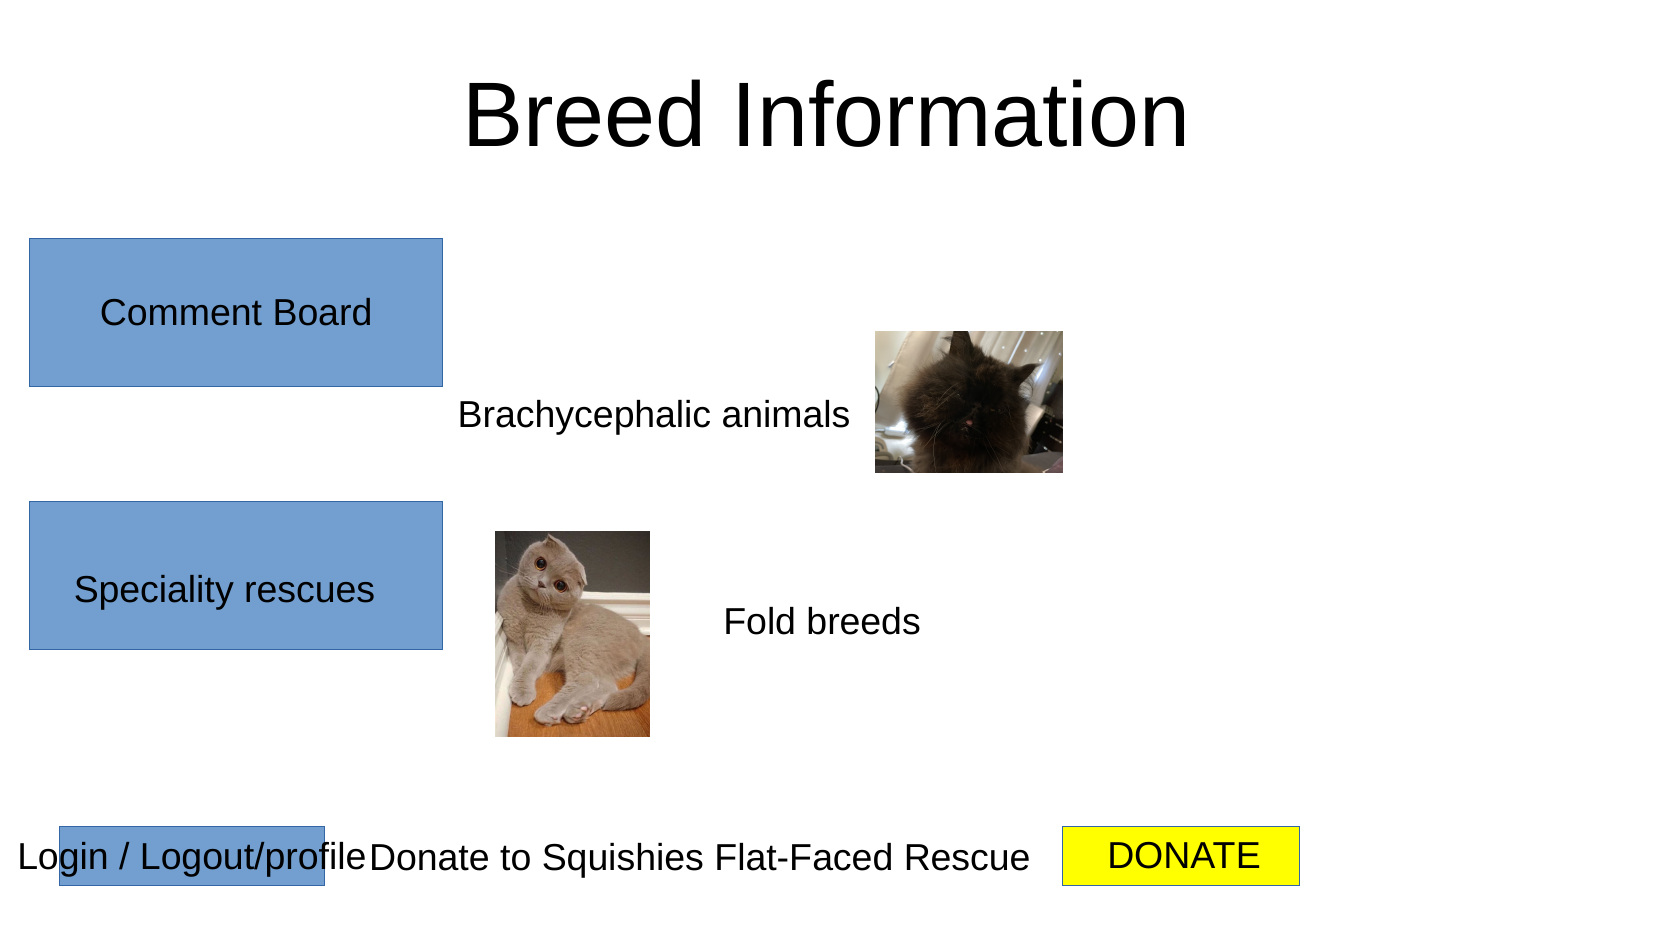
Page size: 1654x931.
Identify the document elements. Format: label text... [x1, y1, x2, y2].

text_box Login / Logout/profile [59, 826, 325, 886]
picture [875, 331, 1063, 473]
text_box [29, 501, 443, 650]
title Breed Information [82, 37, 1571, 193]
text_box Donate to Squishies Flat-Faced Rescue [354, 829, 1062, 886]
text_box DONATE [1092, 826, 1300, 884]
text_box Comment Board [29, 238, 443, 387]
text_box Speciality rescues [59, 561, 414, 618]
picture [495, 531, 650, 737]
text_box [1062, 826, 1300, 886]
text_box Fold breeds [708, 592, 1123, 650]
text_box Brachycephalic animals [442, 386, 875, 443]
